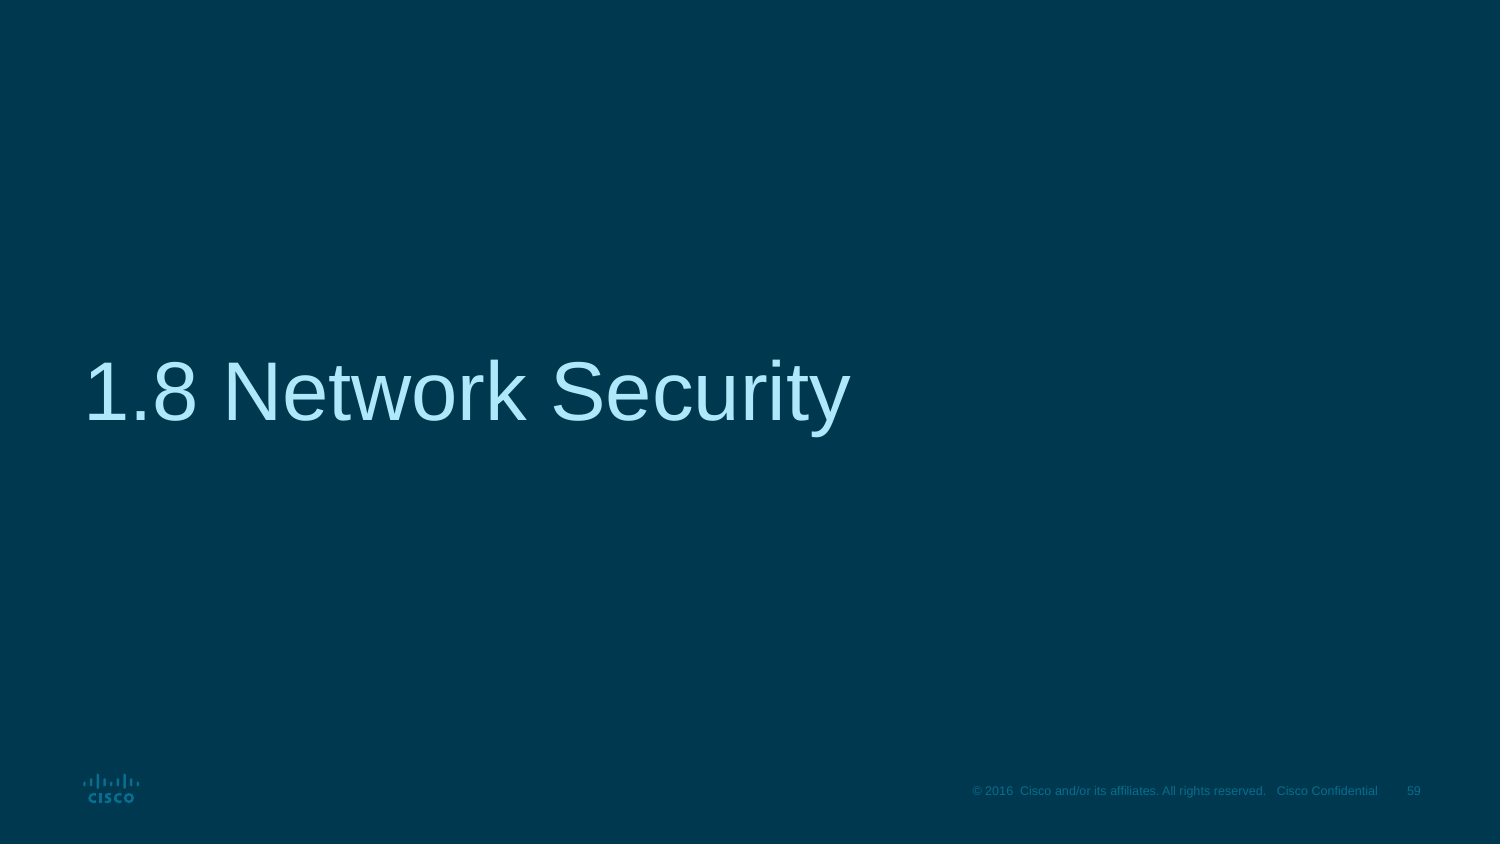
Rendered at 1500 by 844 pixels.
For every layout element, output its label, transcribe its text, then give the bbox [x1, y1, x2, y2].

title 1.8 Network Security [68, 150, 1419, 446]
